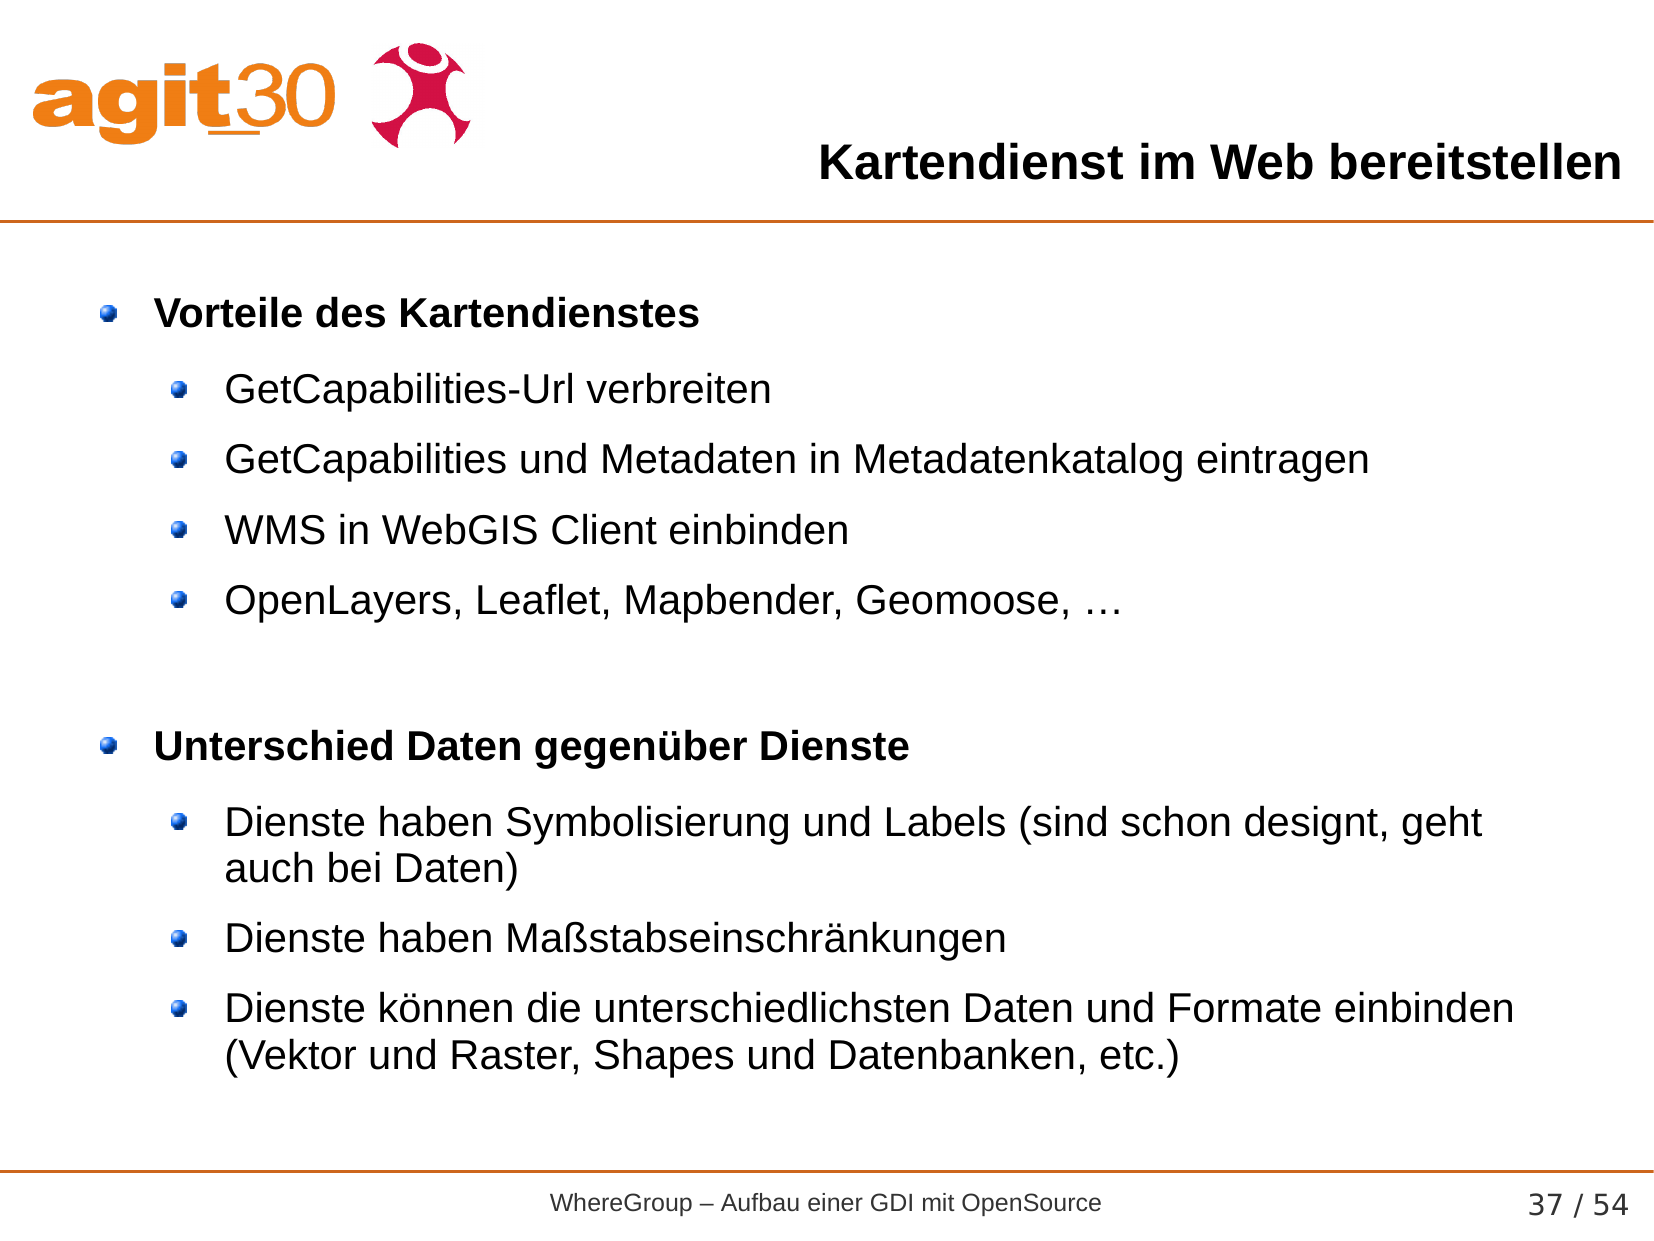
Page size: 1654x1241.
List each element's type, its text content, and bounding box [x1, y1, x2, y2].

picture [29, 58, 340, 148]
title Kartendienst im Web bereitstellen [236, 118, 1625, 207]
list Vorteile des Kartendienstes GetCapabilities-Url verbreiten GetCapabilities und Metadaten in Metadatenkatalog eintragen WMS in WebGIS Client einbinden OpenLayers, Leaflet, Mapbender, Geomoose, … Unterschied Daten gegenüber Dienste Dienste haben Symbolisierung und Labels (sind schon designt, geht auch bei Daten) Dienste haben Maßstabseinschränkungen Dienste können die unterschiedlichsten Daten und Formate einbinden (Vektor und Raster, Shapes und Datenbanken, etc.) [82, 290, 1571, 1109]
